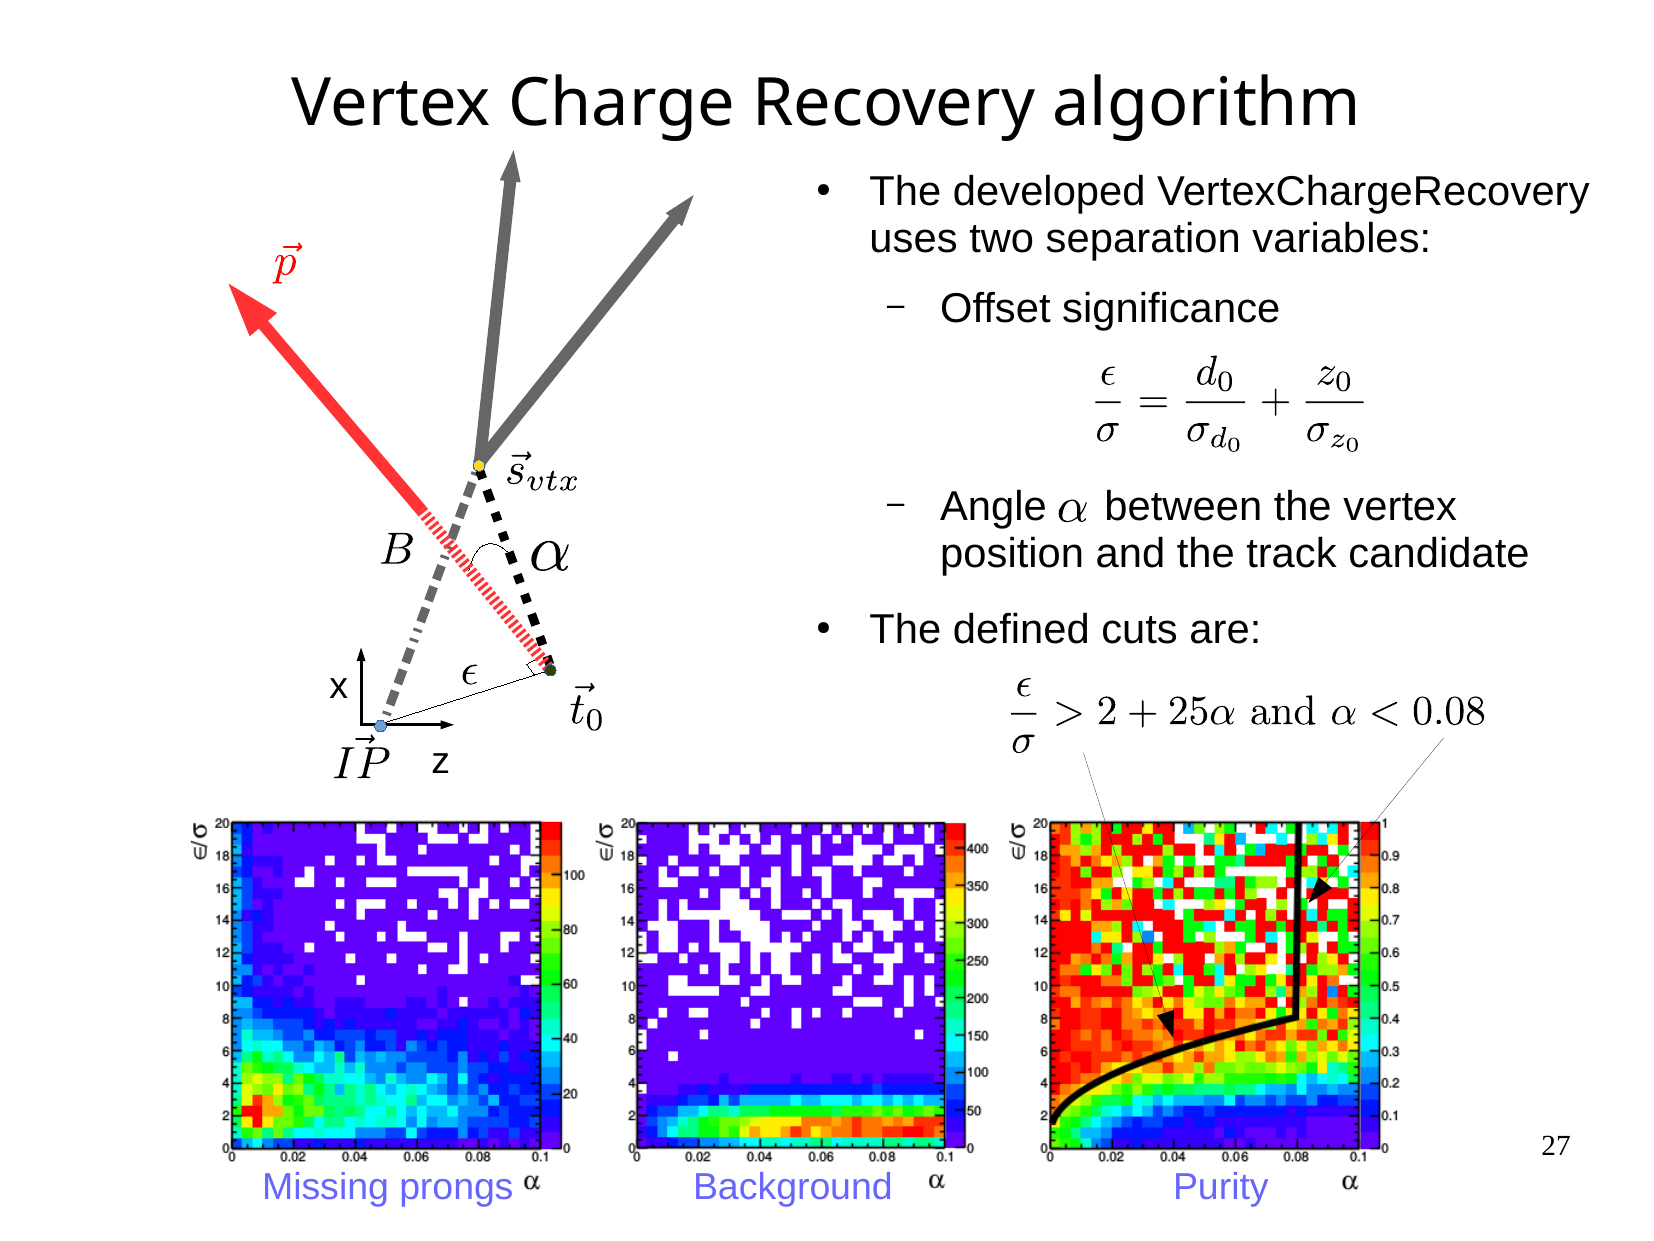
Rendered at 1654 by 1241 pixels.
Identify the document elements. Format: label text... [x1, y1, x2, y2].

text_box Background [678, 1158, 908, 1215]
text_box [374, 720, 387, 732]
text_box x [314, 657, 360, 715]
text_box [1056, 499, 1089, 523]
text_box [460, 664, 479, 685]
text_box [272, 242, 304, 284]
text_box [1011, 678, 1486, 754]
text_box Purity [1158, 1158, 1284, 1215]
text_box Missing prongs [247, 1158, 529, 1215]
text_box [566, 682, 604, 731]
text_box [1095, 355, 1364, 452]
text_box [528, 540, 572, 572]
picture [183, 813, 1414, 1203]
text_box [544, 664, 557, 676]
title Vertex Charge Recovery algorithm [82, 49, 1571, 151]
text_box [378, 532, 416, 564]
list The developed VertexChargeRecovery uses two separation variables: Offset significance Angle between the vertex position and the track candidate The defined cuts are: [798, 168, 1601, 739]
text_box [473, 459, 485, 472]
text_box [332, 734, 391, 779]
text_box z [416, 731, 466, 789]
text_box [503, 451, 579, 491]
